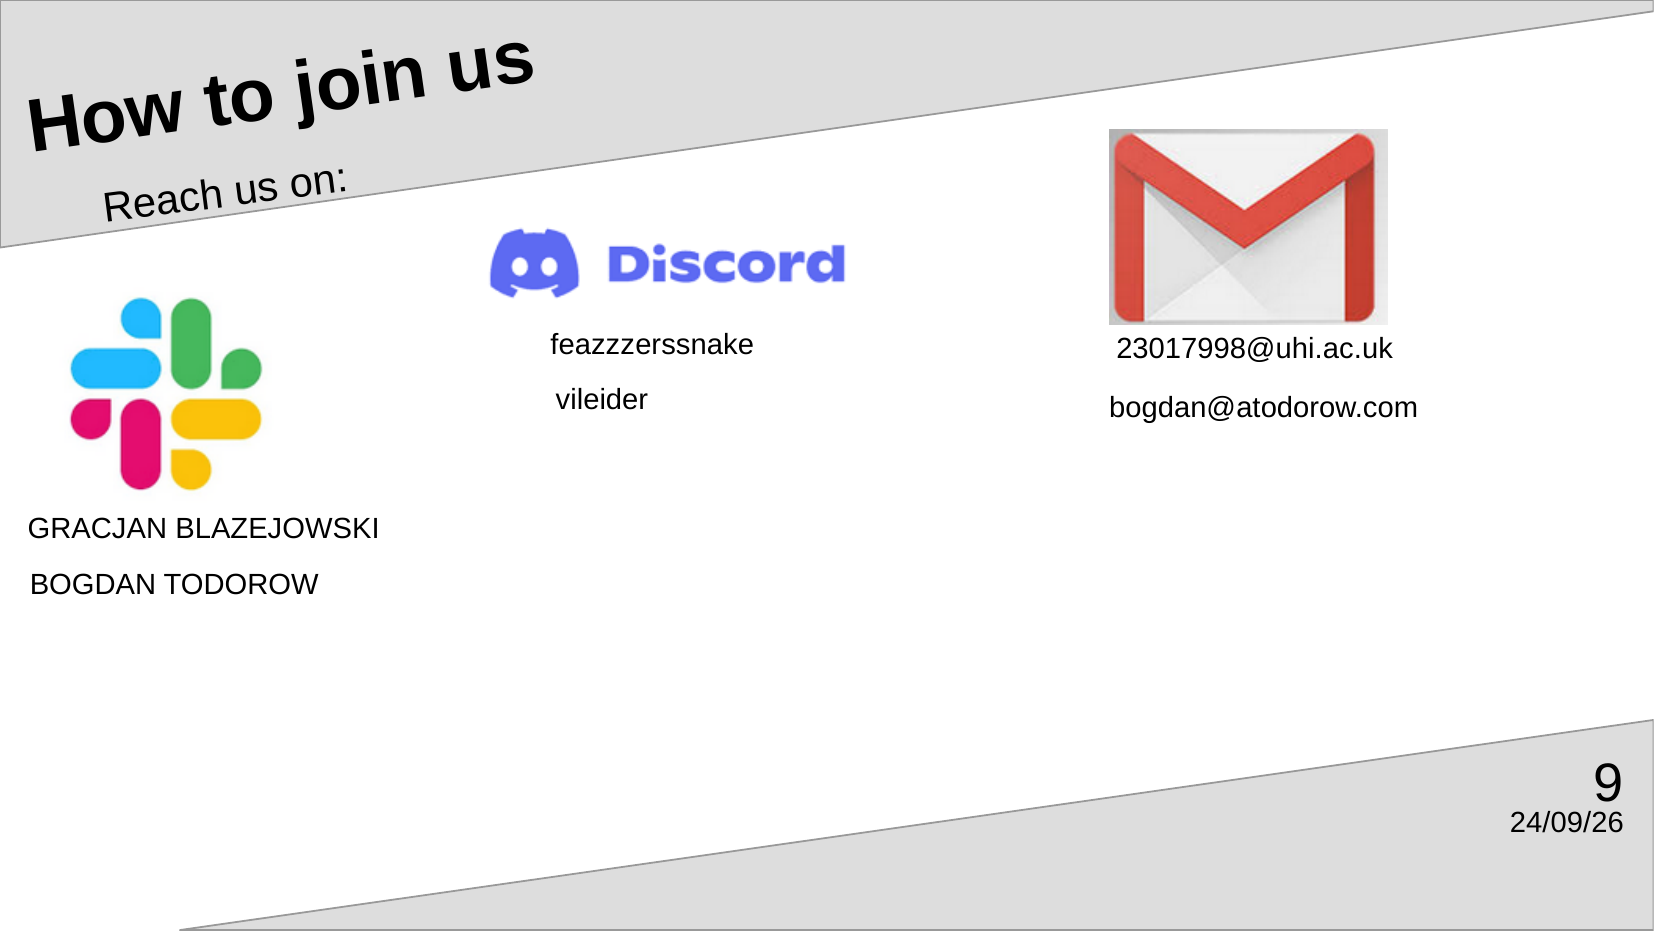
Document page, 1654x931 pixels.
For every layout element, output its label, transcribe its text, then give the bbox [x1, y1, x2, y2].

text_box bogdan@atodorow.com [1080, 383, 1447, 432]
picture [29, 265, 300, 504]
text_box GRACJAN BLAZEJOWSKI [0, 504, 467, 562]
text_box BOGDAN TODOROW [0, 561, 438, 591]
picture [1109, 129, 1388, 324]
title How to join us [20, 0, 576, 177]
list Reach us on: [29, 112, 670, 296]
text_box 23017998@uhi.ac.uk [1092, 324, 1418, 383]
text_box feazzzerssnake [507, 320, 798, 378]
text_box vileider [495, 375, 709, 414]
picture [472, 206, 860, 321]
